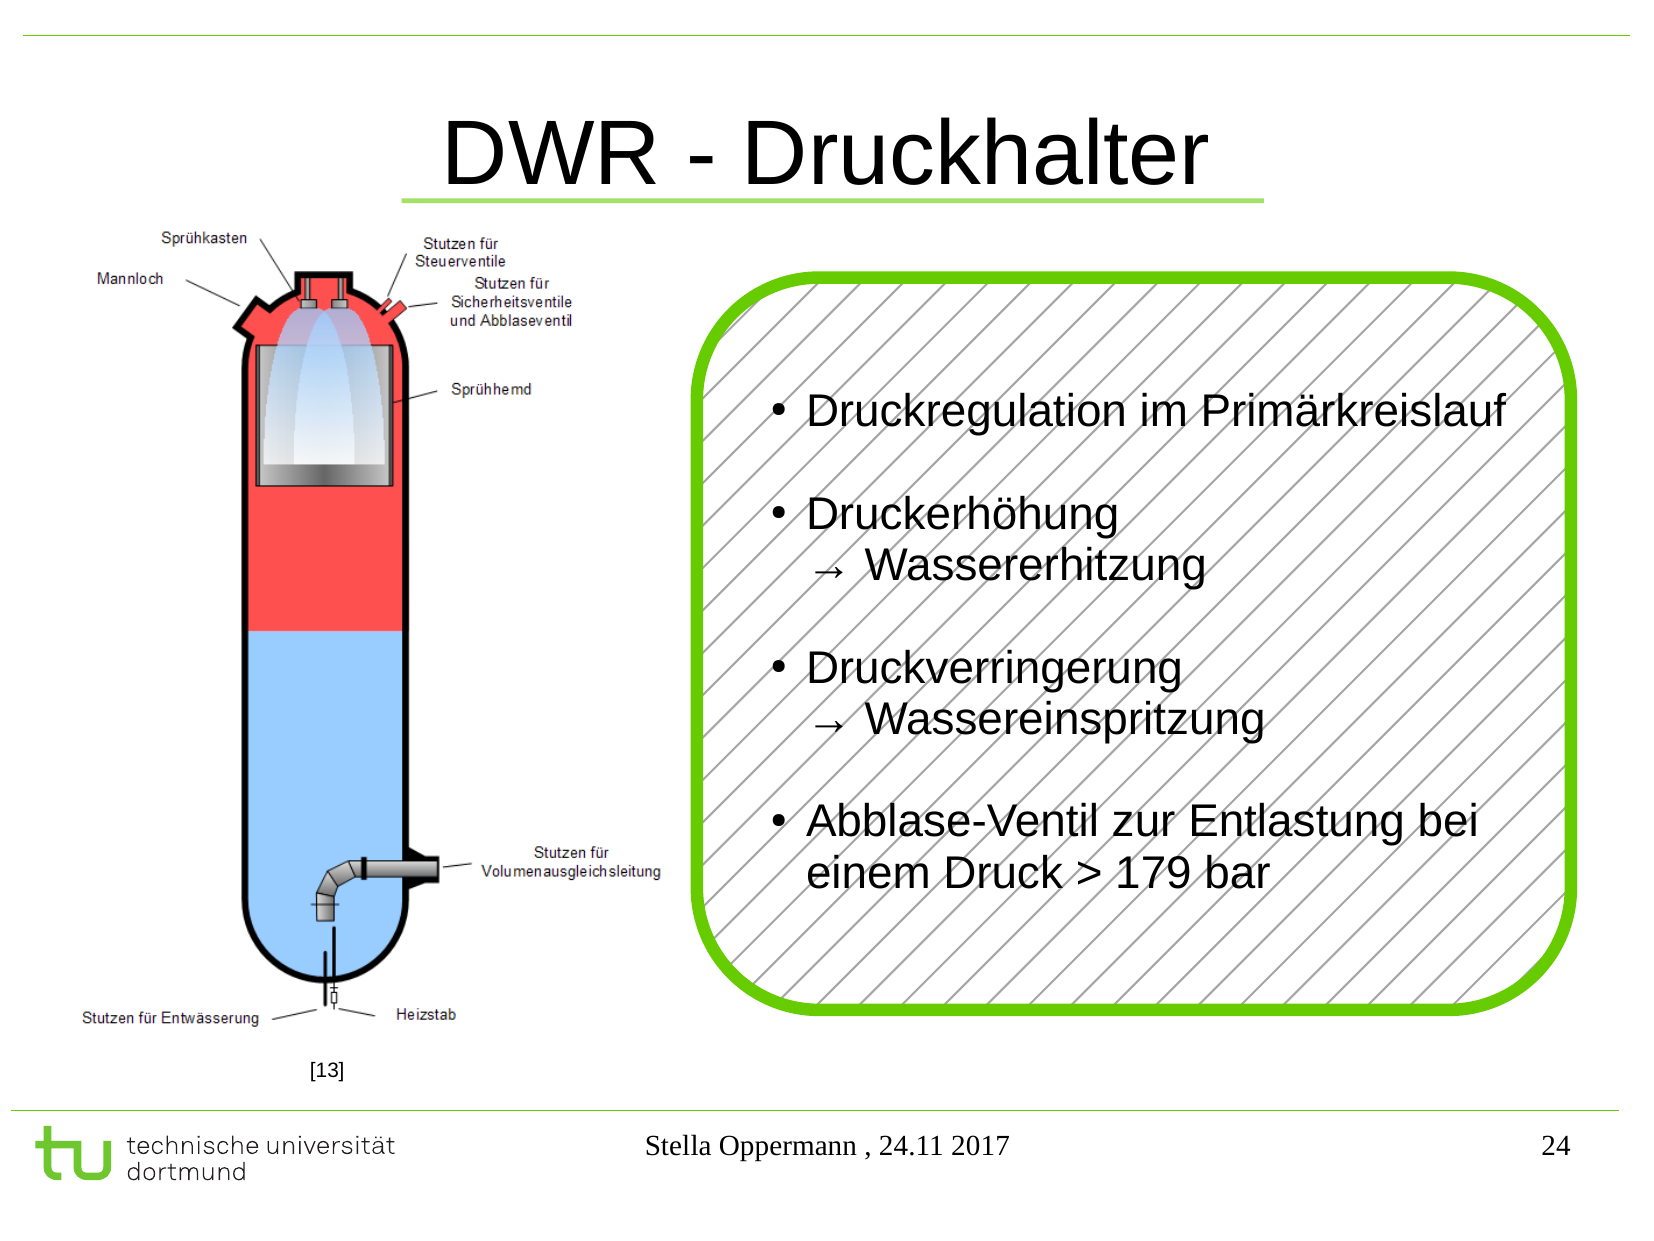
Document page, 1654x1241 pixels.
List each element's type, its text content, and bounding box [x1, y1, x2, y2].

chart [35, 1125, 461, 1241]
text_box [696, 277, 1571, 1010]
text_box [13] [295, 1051, 378, 1123]
picture [82, 227, 662, 1028]
title DWR - Druckhalter [82, 49, 1571, 257]
text_box Druckregulation im Primärkreislauf Druckerhöhung → Wassererhitzung Druckverringerung → Wassereinspritzung Abblase-Ventil zur Entlastung bei einem Druck > 179 bar [755, 377, 1536, 906]
